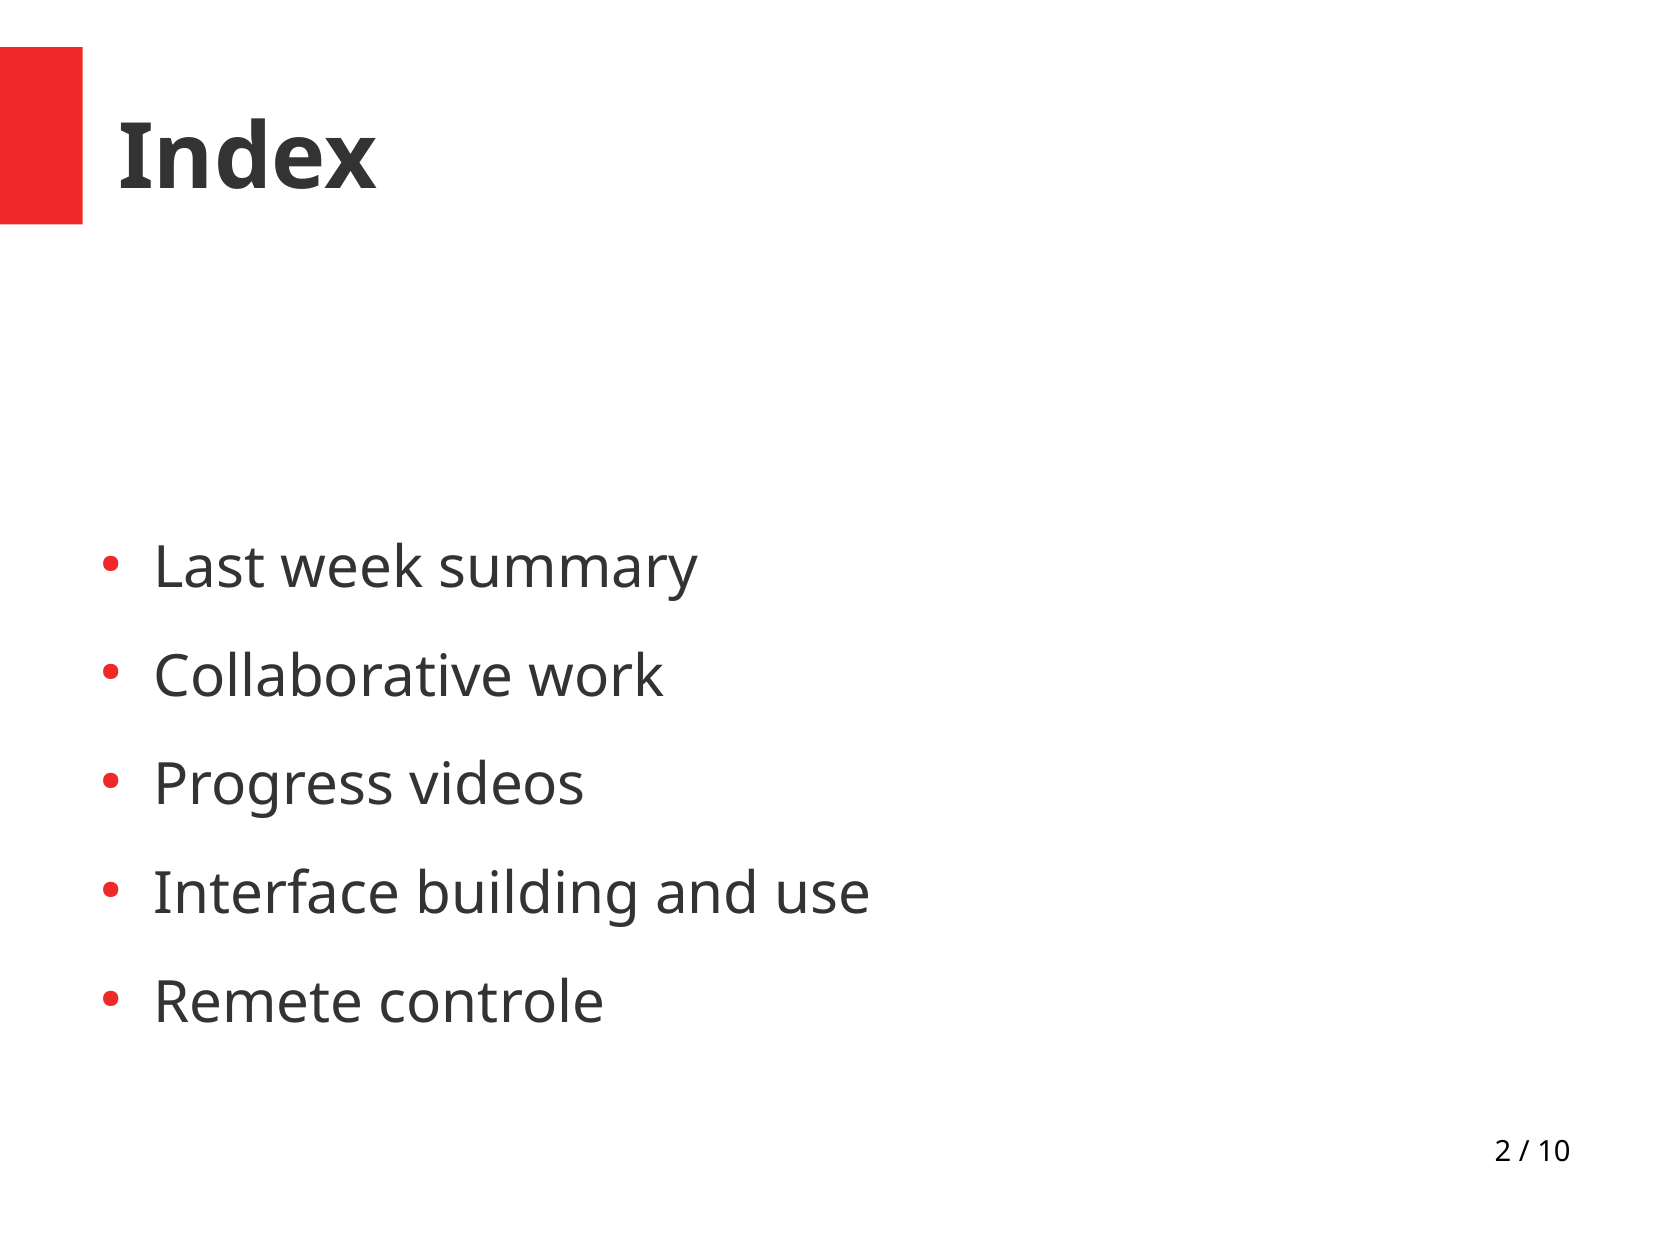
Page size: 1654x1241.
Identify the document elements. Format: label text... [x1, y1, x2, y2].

list Last week summary Collaborative work Progress videos Interface building and use Remete controle [82, 320, 1501, 1040]
title Index [118, 49, 1571, 257]
